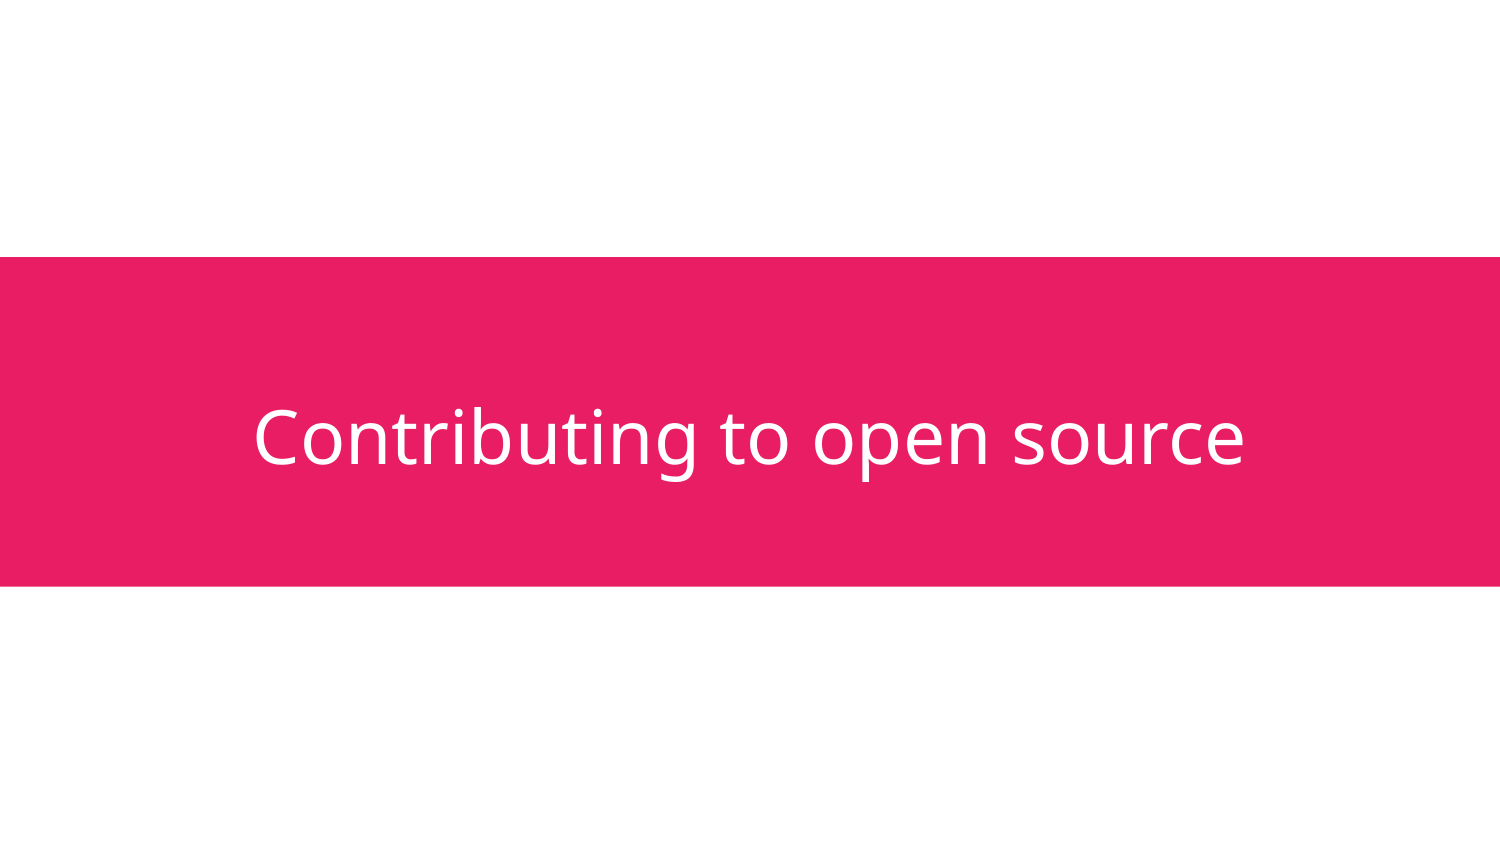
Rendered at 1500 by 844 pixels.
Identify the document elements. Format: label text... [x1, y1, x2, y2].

title Contributing to open source [70, 309, 1430, 559]
